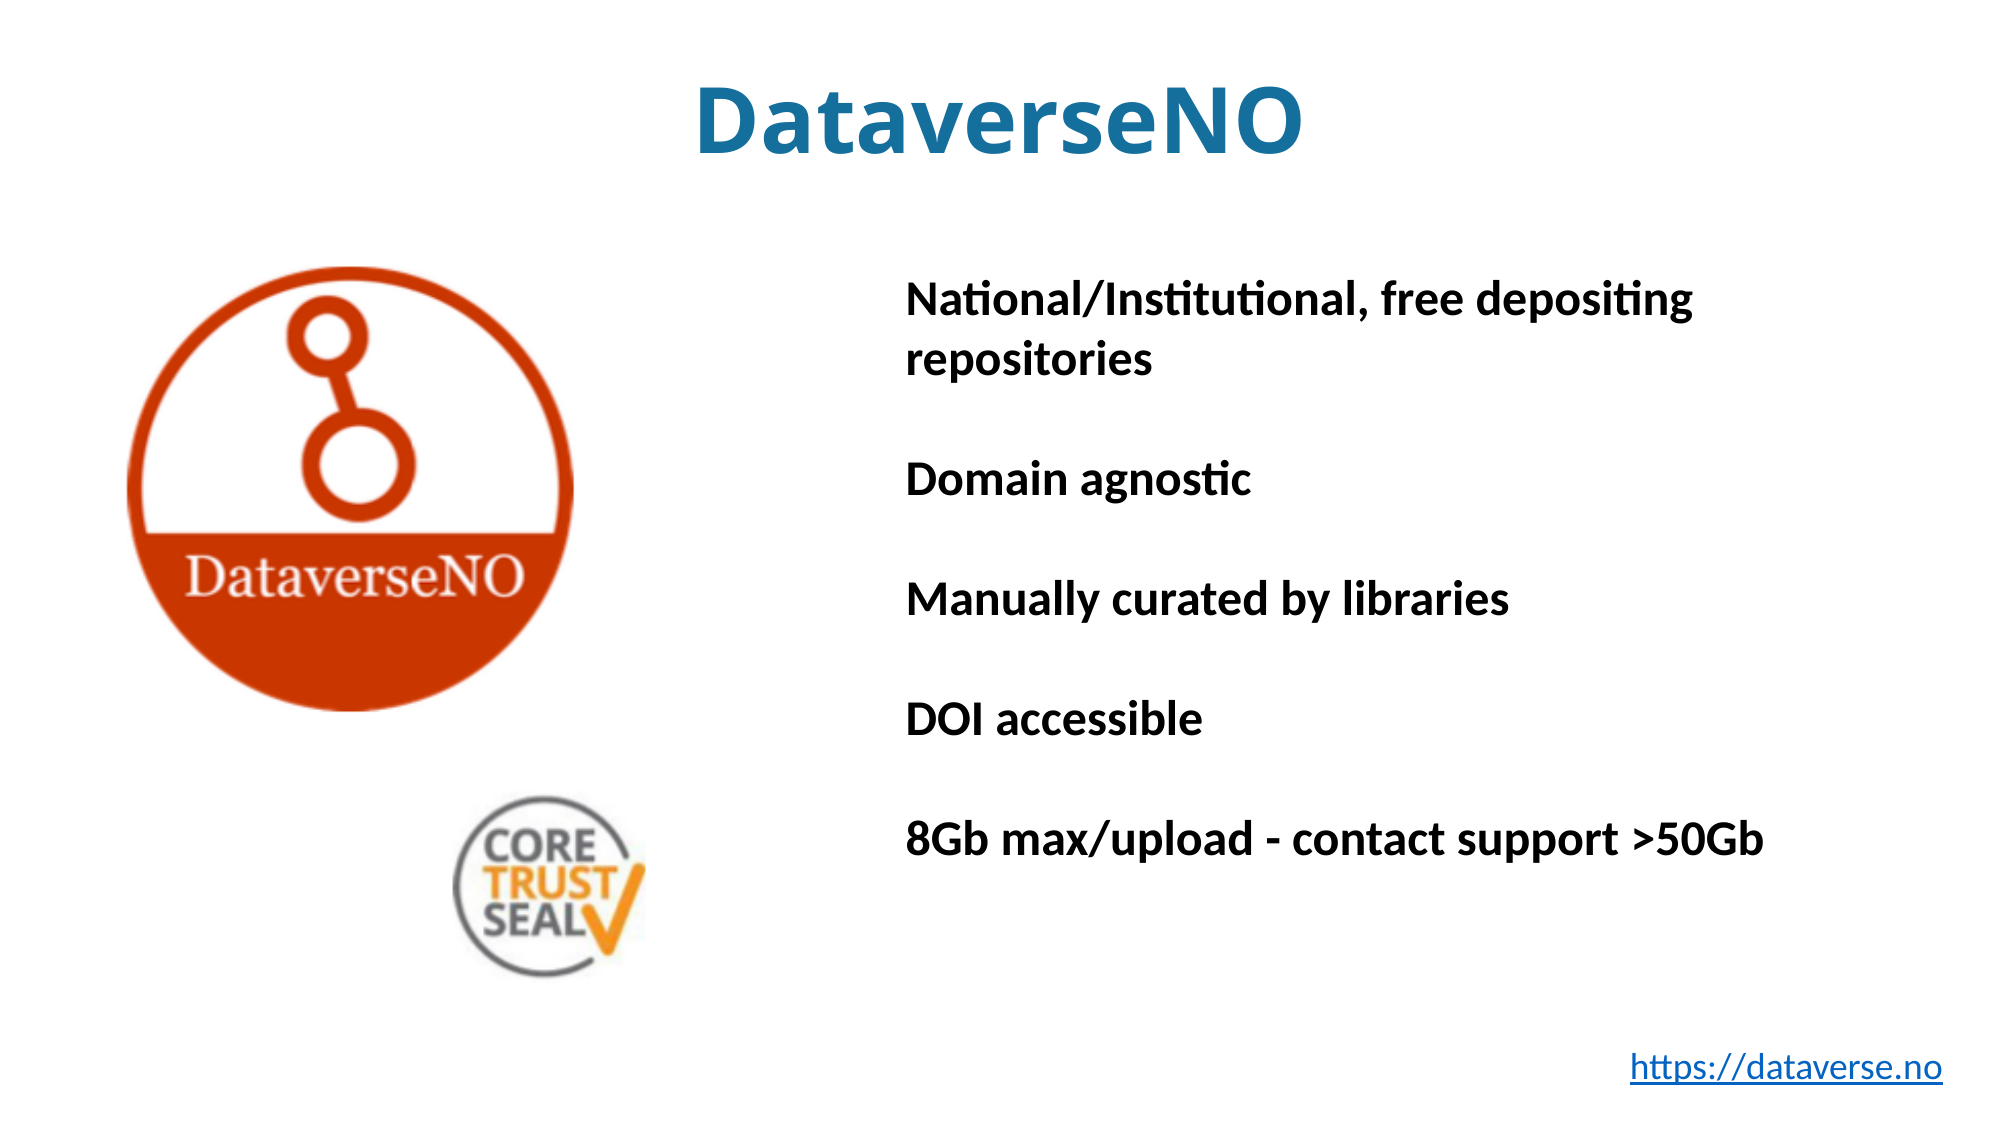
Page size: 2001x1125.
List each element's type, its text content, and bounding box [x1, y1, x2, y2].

picture [103, 257, 652, 995]
title DataverseNO [137, 59, 1863, 188]
text_box National/Institutional, free depositing repositories Domain agnostic Manually curated by libraries DOI accessible 8Gb max/upload - contact support >50Gb [890, 257, 1897, 933]
text_box https://dataverse.no [1615, 1034, 1963, 1095]
